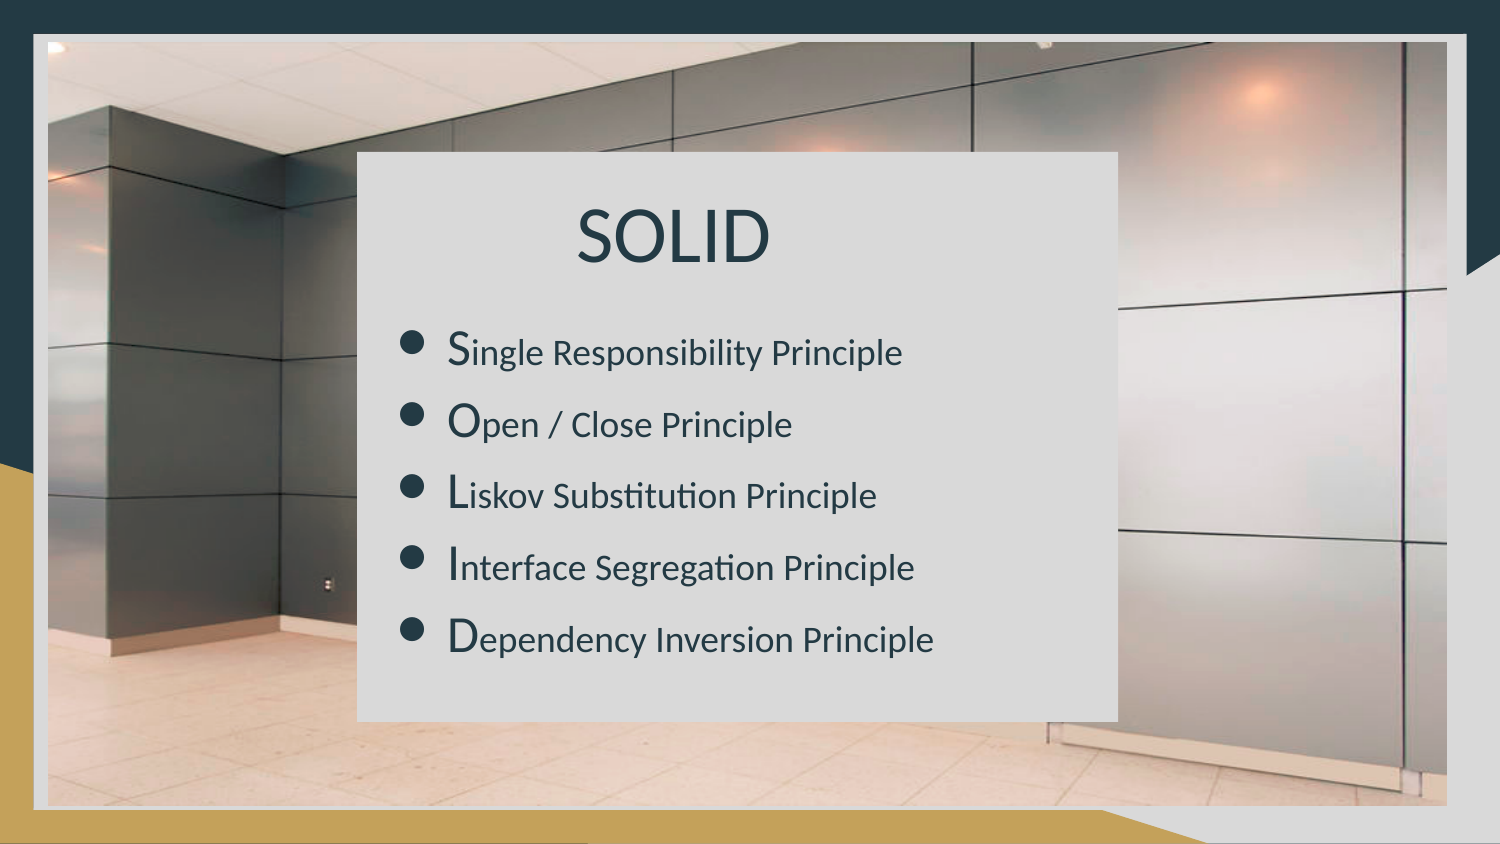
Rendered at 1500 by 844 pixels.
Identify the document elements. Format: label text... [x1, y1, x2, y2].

picture [48, 42, 1447, 806]
list SOLID Single Responsibility Principle Open / Close Principle Liskov Substitution Principle Interface Segregation Principle Dependency Inversion Principle [357, 151, 1119, 722]
